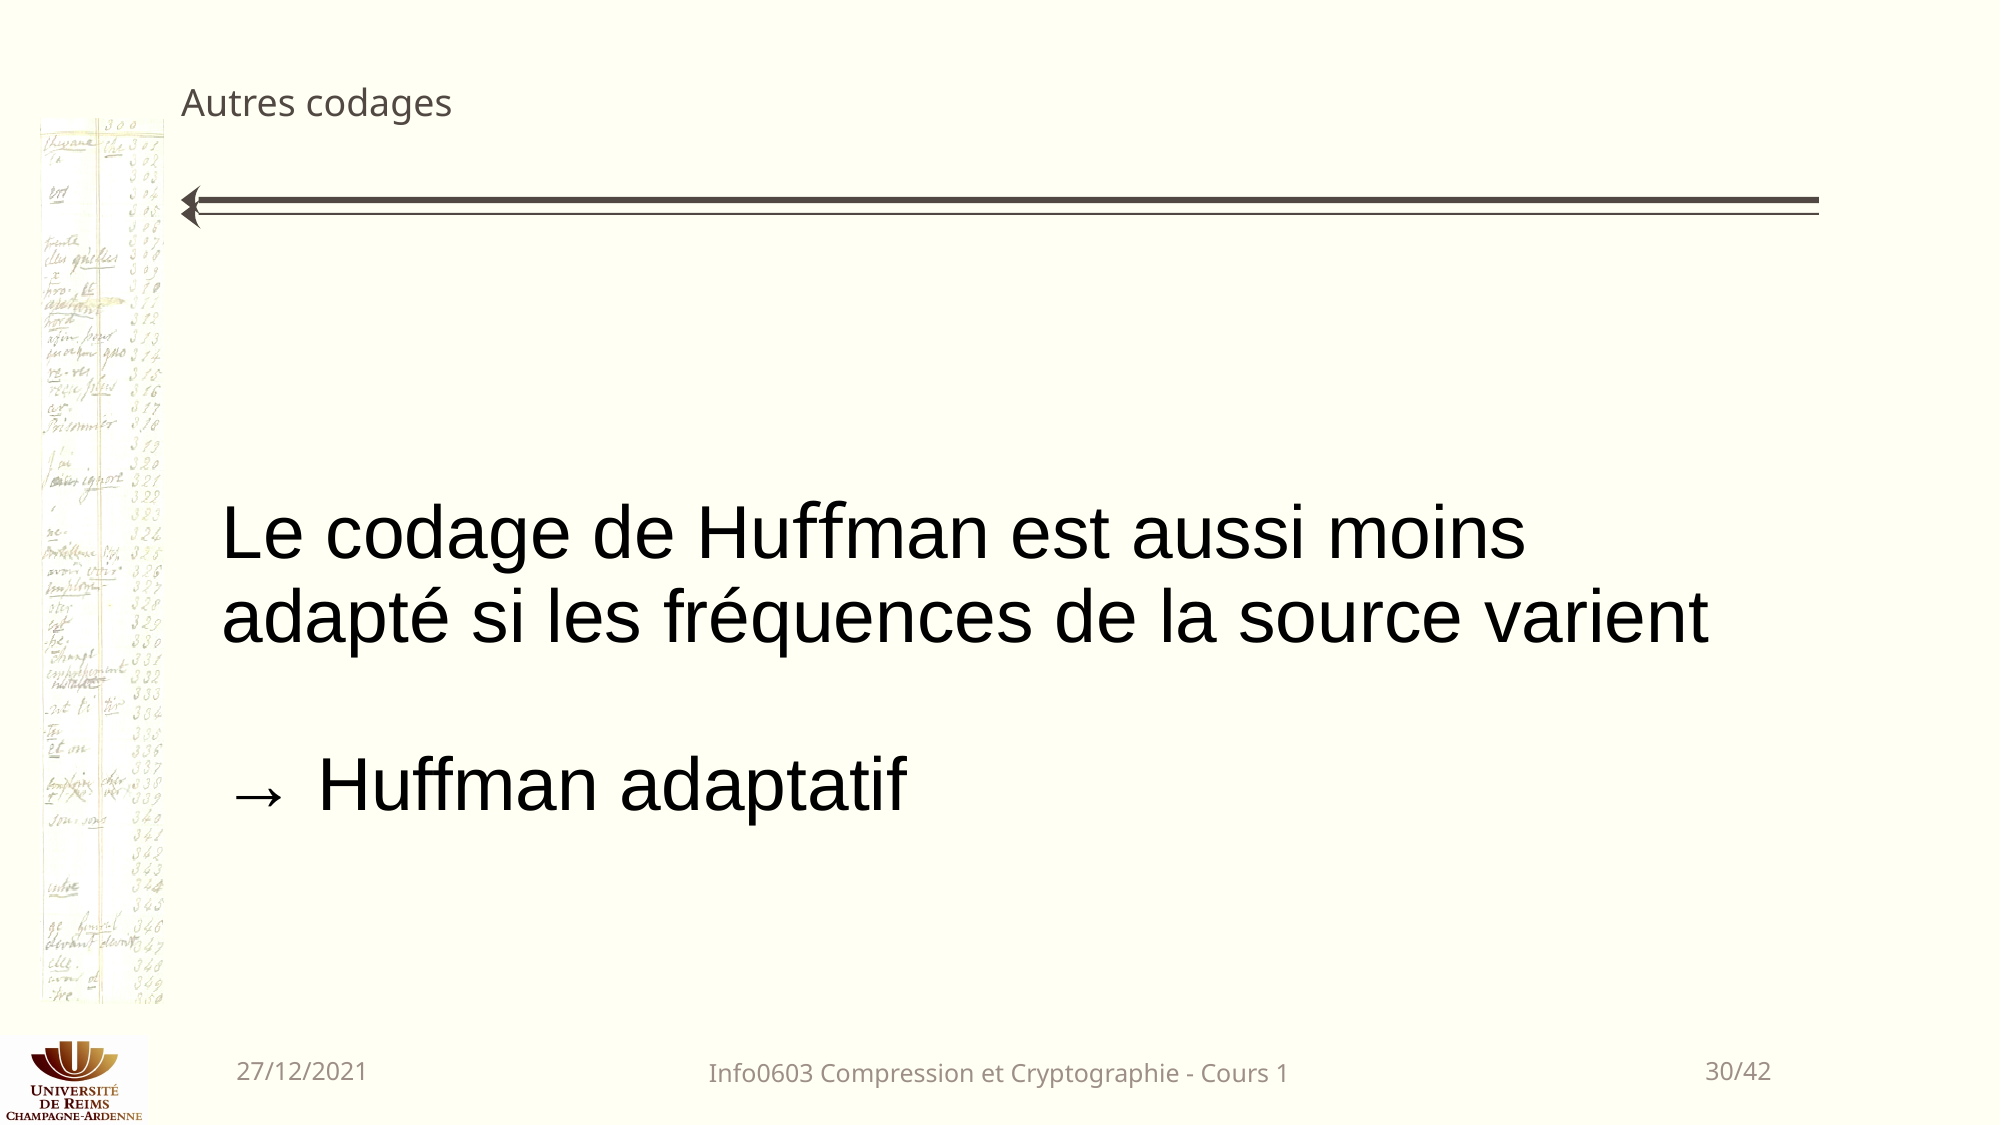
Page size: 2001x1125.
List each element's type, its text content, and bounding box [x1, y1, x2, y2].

title Autres codages [181, 12, 1819, 193]
text_box Le codage de Huﬀman est aussi moins adapté si les fréquences de la source varient → Huffman adaptatif [206, 295, 1861, 1022]
picture [40, 118, 164, 1004]
picture [0, 1035, 148, 1125]
